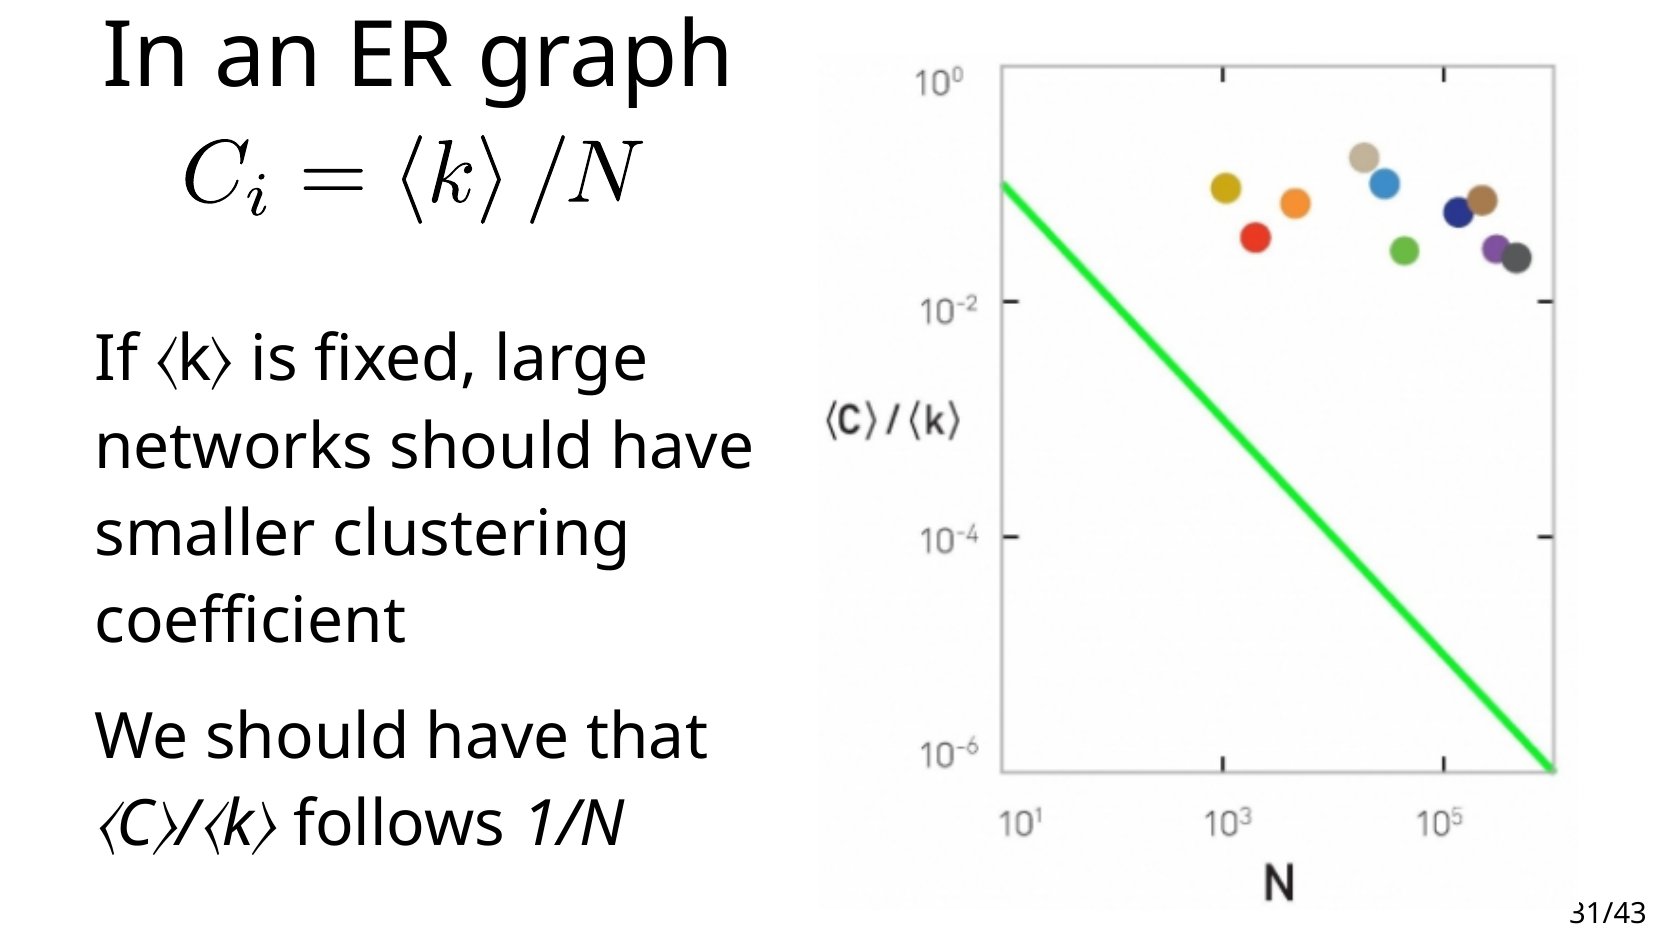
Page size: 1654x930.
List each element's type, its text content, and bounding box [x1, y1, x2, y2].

picture [818, 54, 1579, 910]
title In an ER graph [17, 0, 821, 243]
list If 〈k〉 is fixed, large networks should have smaller clustering coefficient We should have that 〈C〉/〈k〉 follows 1/N [94, 312, 762, 868]
text_box [180, 134, 646, 224]
